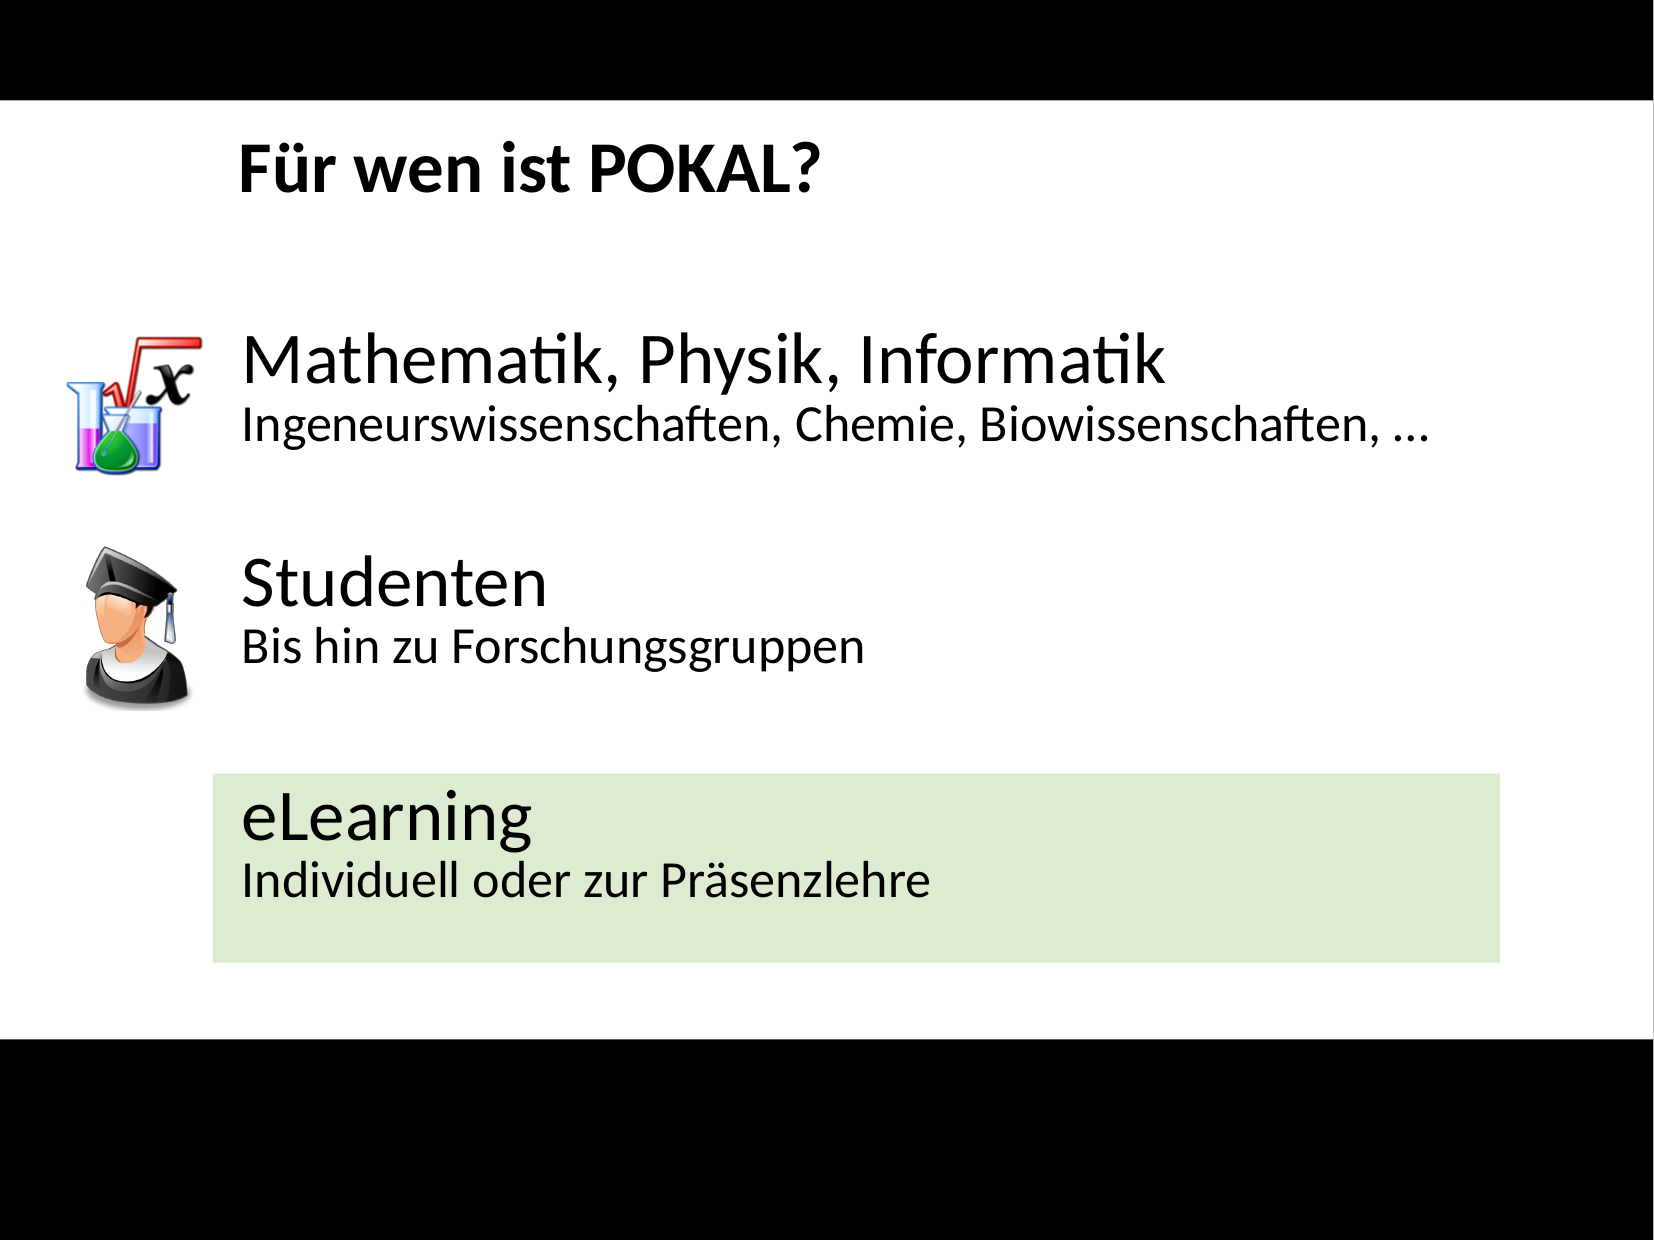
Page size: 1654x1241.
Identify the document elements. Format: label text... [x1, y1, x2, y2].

picture [47, 545, 213, 711]
text_box Studenten Bis hin zu Forschungsgruppen [224, 541, 886, 715]
text_box [0, 100, 1654, 1040]
text_box Mathematik, Physik, Informatik Ingeneurswissenschaften, Chemie, Biowissenschaften, … [224, 318, 1453, 493]
text_box Für wen ist POKAL? [224, 129, 1512, 1170]
text_box eLearning Individuell oder zur Präsenzlehre [224, 775, 951, 949]
picture [64, 334, 207, 477]
